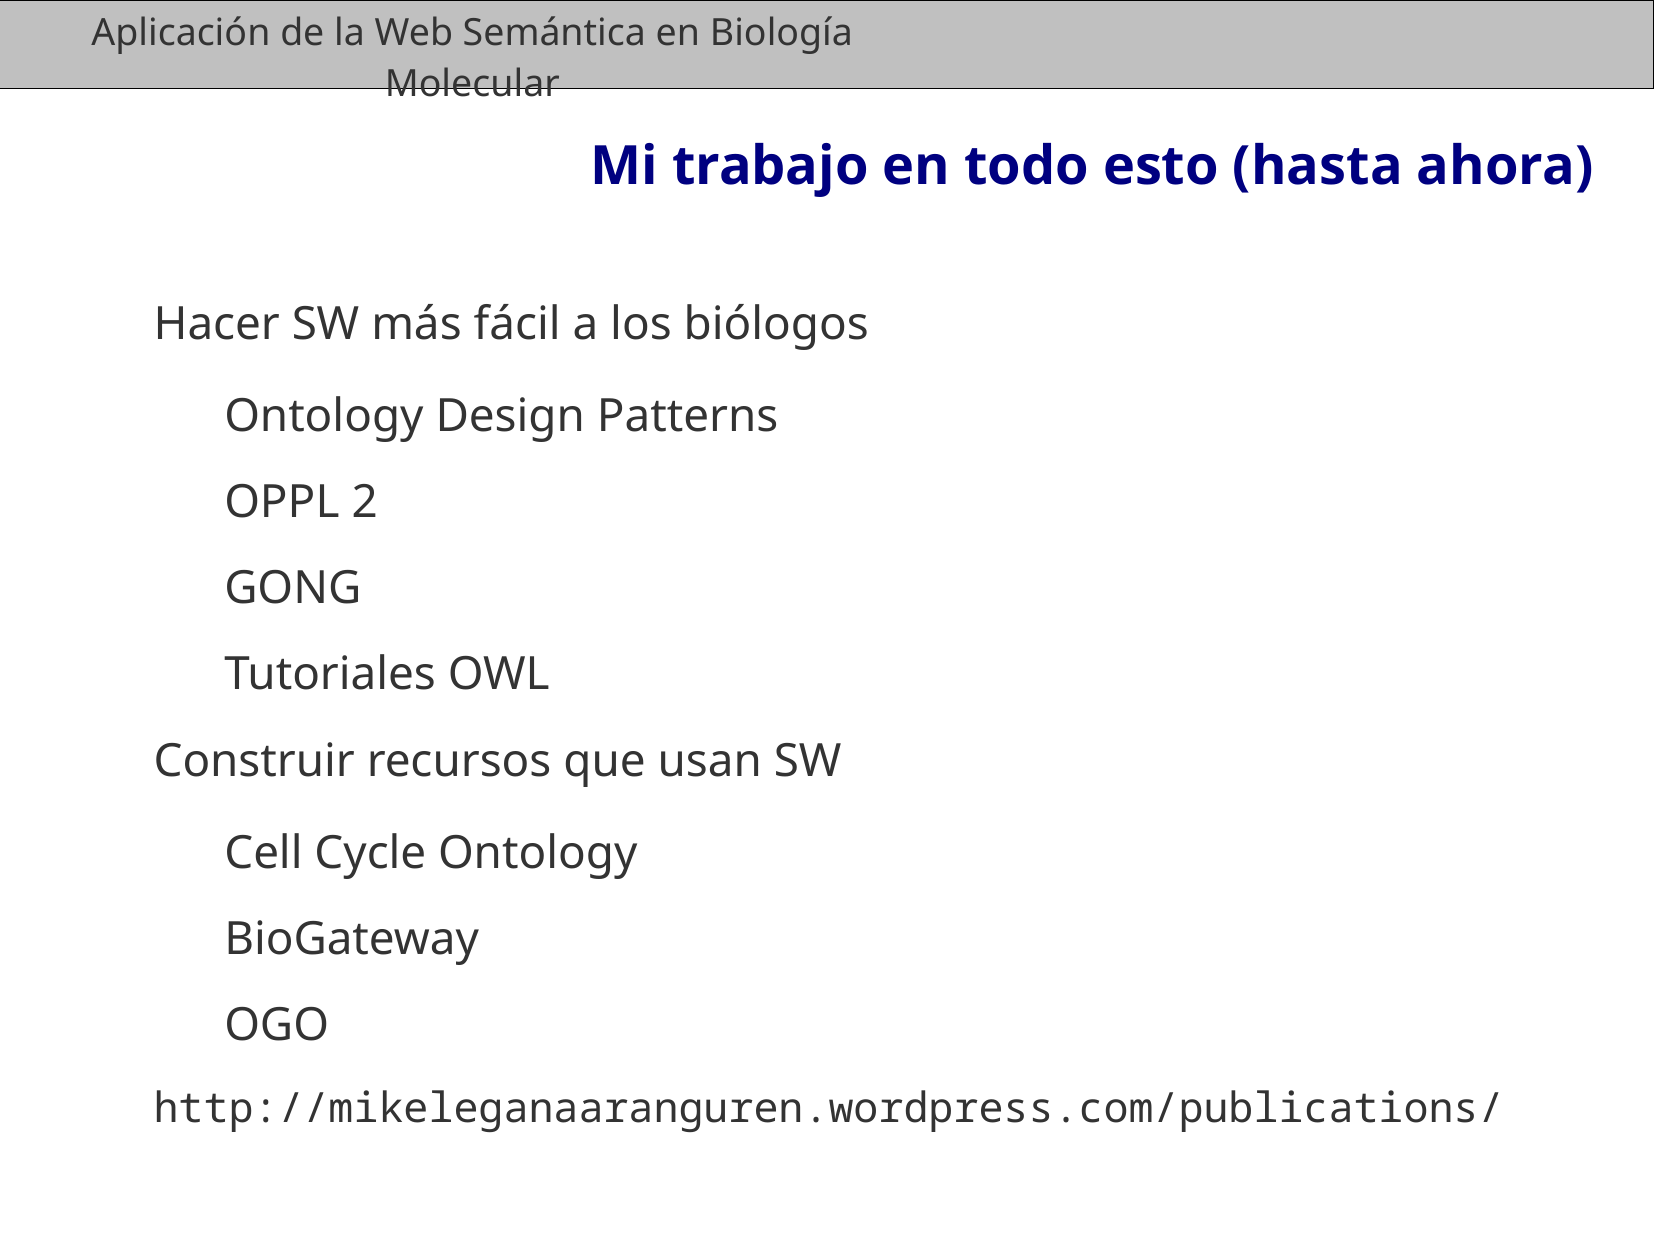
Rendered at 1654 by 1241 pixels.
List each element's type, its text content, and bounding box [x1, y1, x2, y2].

text_box Mi trabajo en todo esto (hasta ahora) [531, 125, 1654, 202]
text_box [0, 0, 1654, 89]
text_box Aplicación de la Web Semántica en Biología Molecular [0, 23, 945, 89]
list Hacer SW más fácil a los biólogos Ontology Design Patterns OPPL 2 GONG Tutoriales OWL Construir recursos que usan SW Cell Cycle Ontology BioGateway OGO http://mikeleganaaranguren.wordpress.com/publications/ [82, 290, 1571, 1211]
